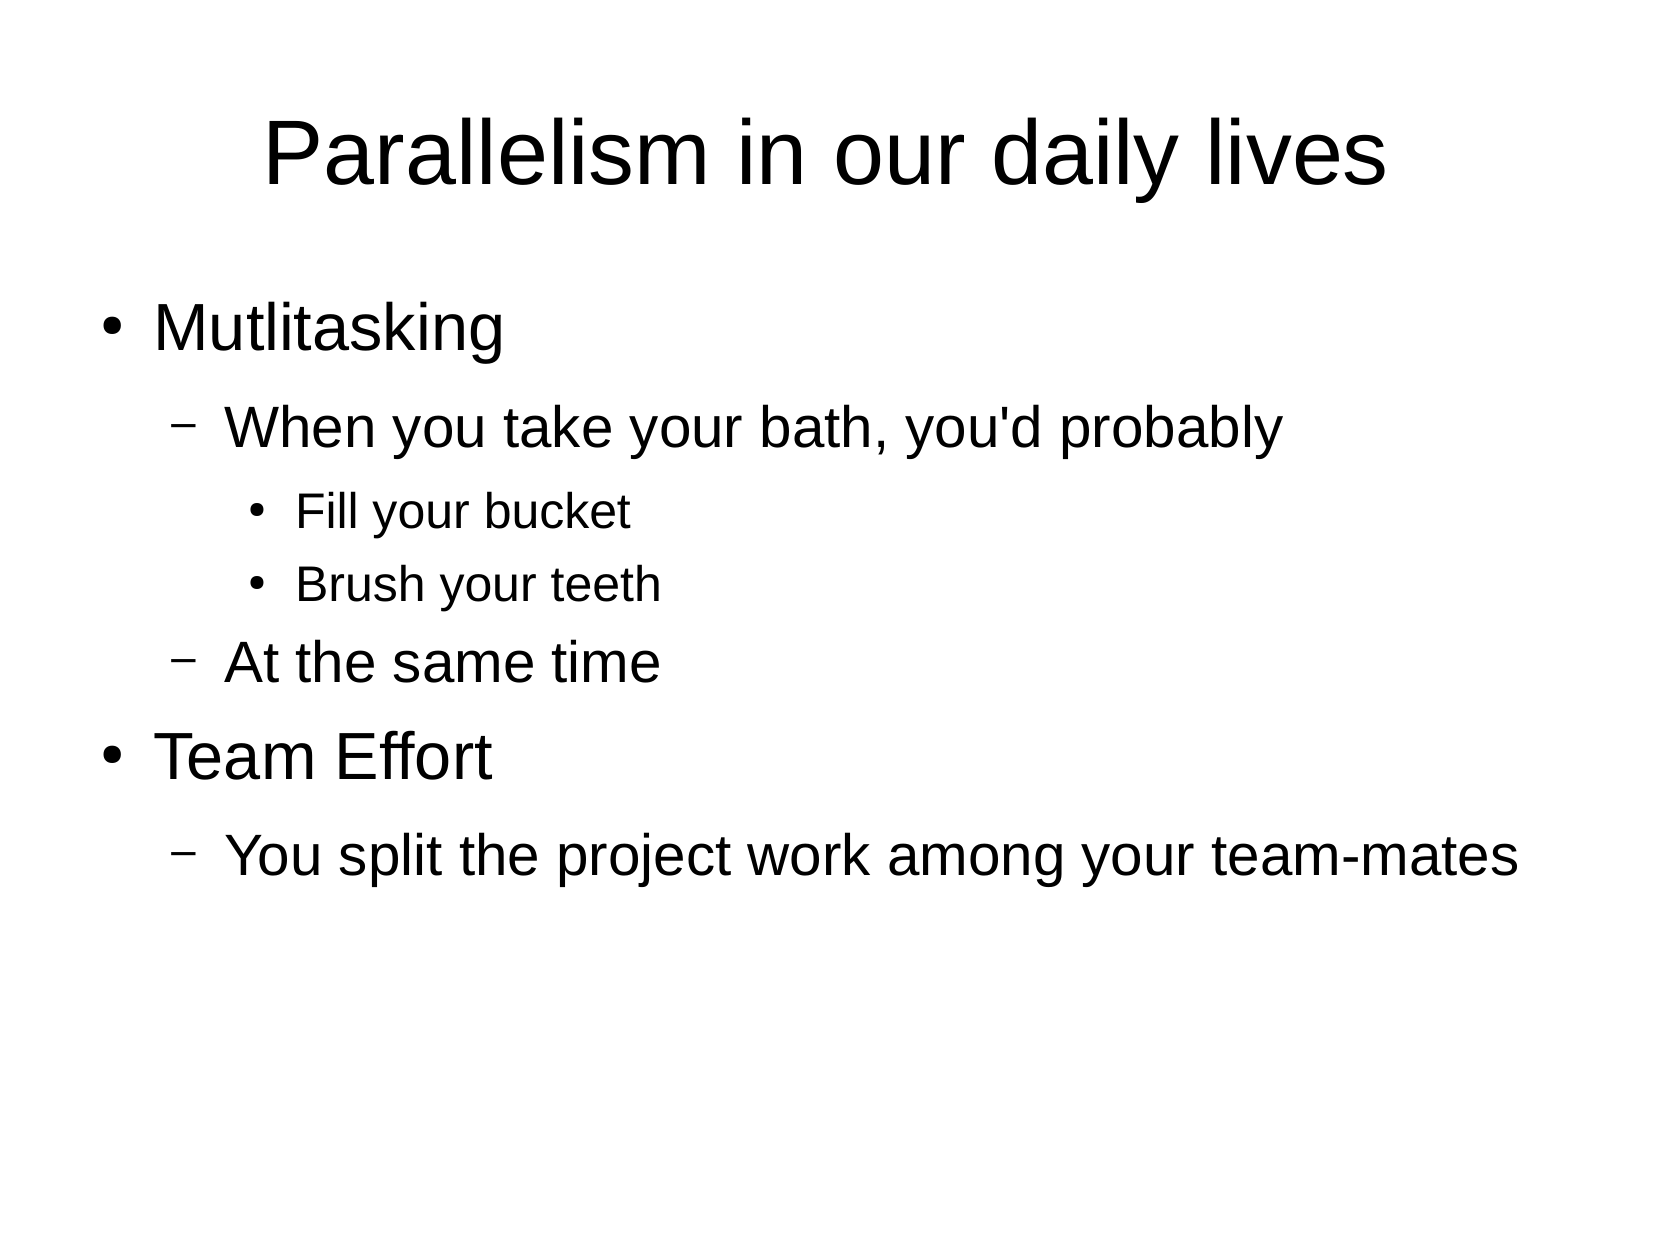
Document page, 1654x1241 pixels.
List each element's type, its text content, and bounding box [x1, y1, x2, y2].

list Mutlitasking When you take your bath, you'd probably Fill your bucket Brush your teeth At the same time Team Effort You split the project work among your team-mates [82, 290, 1571, 1010]
title Parallelism in our daily lives [82, 49, 1571, 257]
